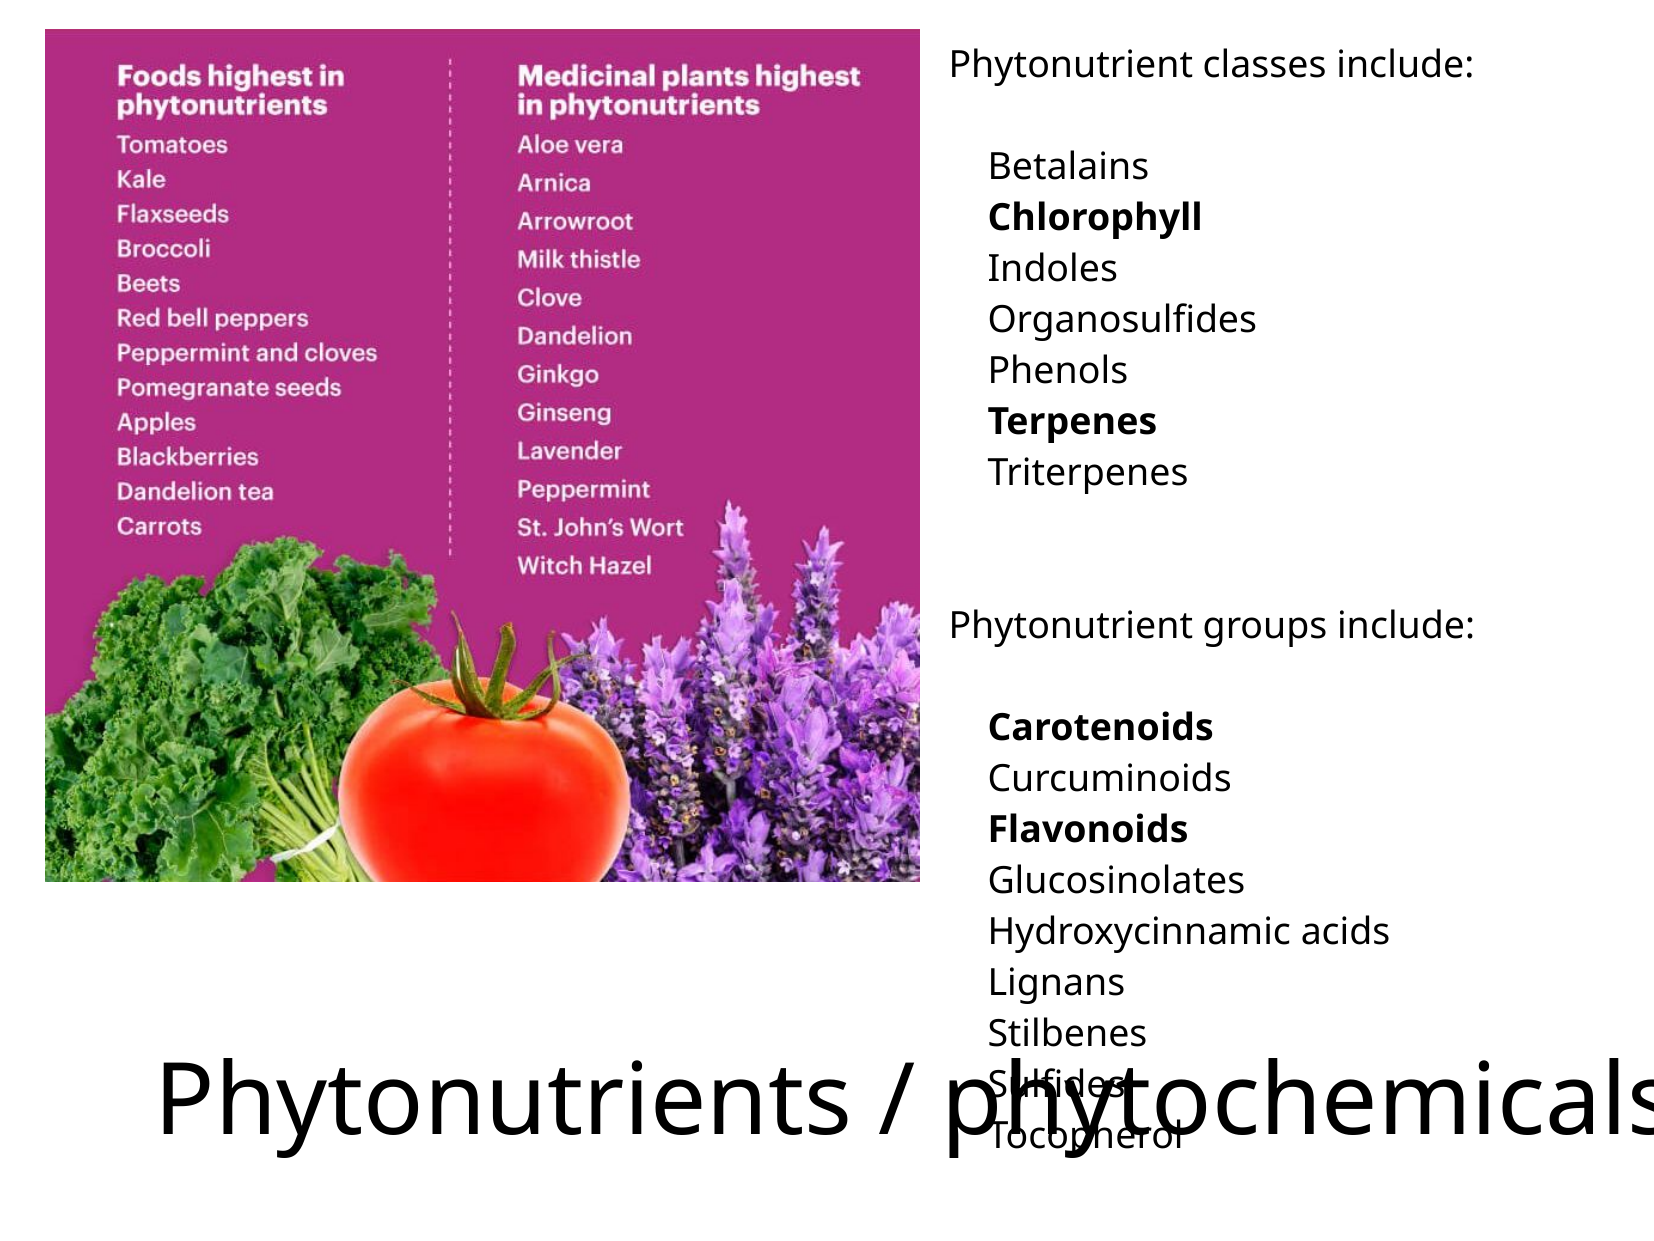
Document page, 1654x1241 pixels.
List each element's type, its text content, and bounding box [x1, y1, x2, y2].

picture [45, 29, 920, 882]
text_box Phytonutrients / phytochemicals [140, 1020, 1525, 1135]
text_box Phytonutrient classes include: Betalains Chlorophyll Indoles Organosulfides Phenols Terpenes Triterpenes Phytonutrient groups include: Carotenoids Curcuminoids Flavonoids Glucosinolates Hydroxycinnamic acids Lignans Stilbenes Sulfides Tocopherol [933, 30, 1431, 951]
